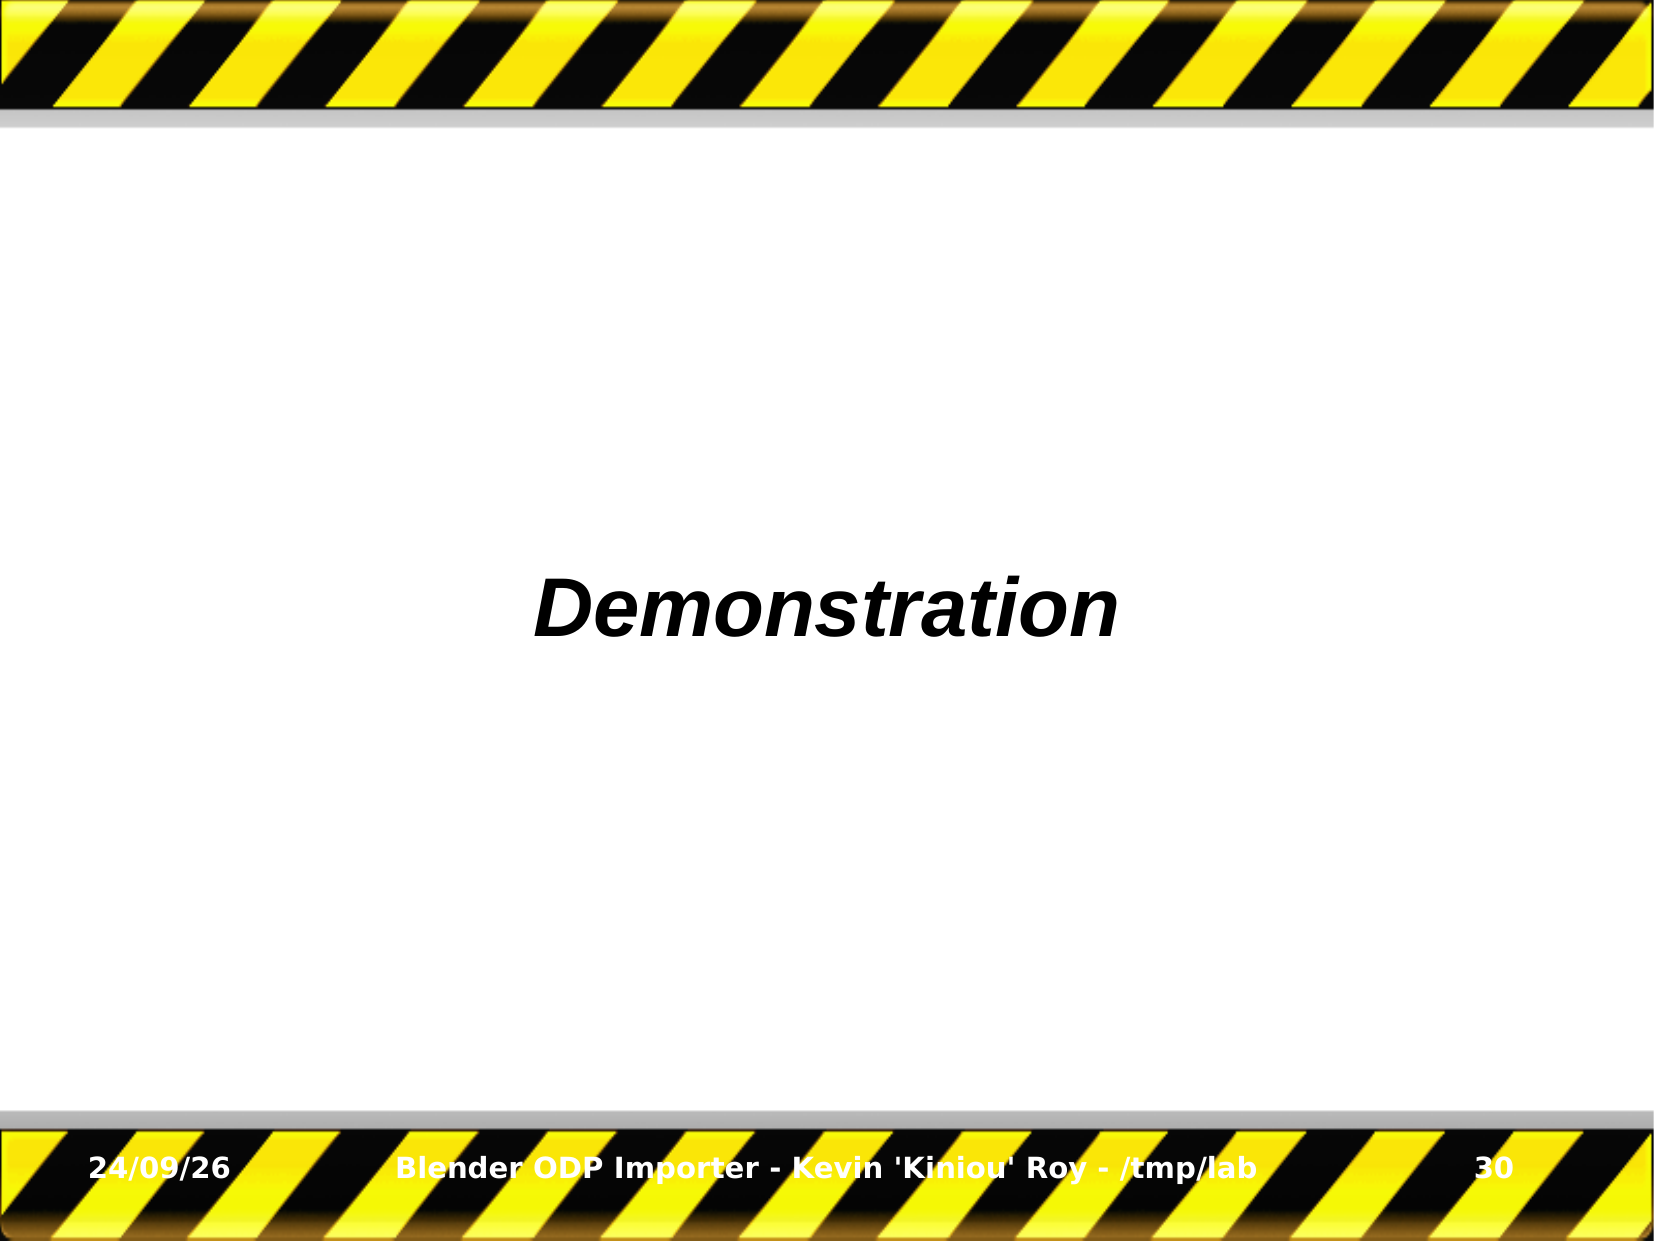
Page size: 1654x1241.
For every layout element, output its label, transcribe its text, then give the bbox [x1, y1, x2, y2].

subtitle Demonstration [59, 561, 1595, 680]
picture [0, 0, 1654, 1241]
